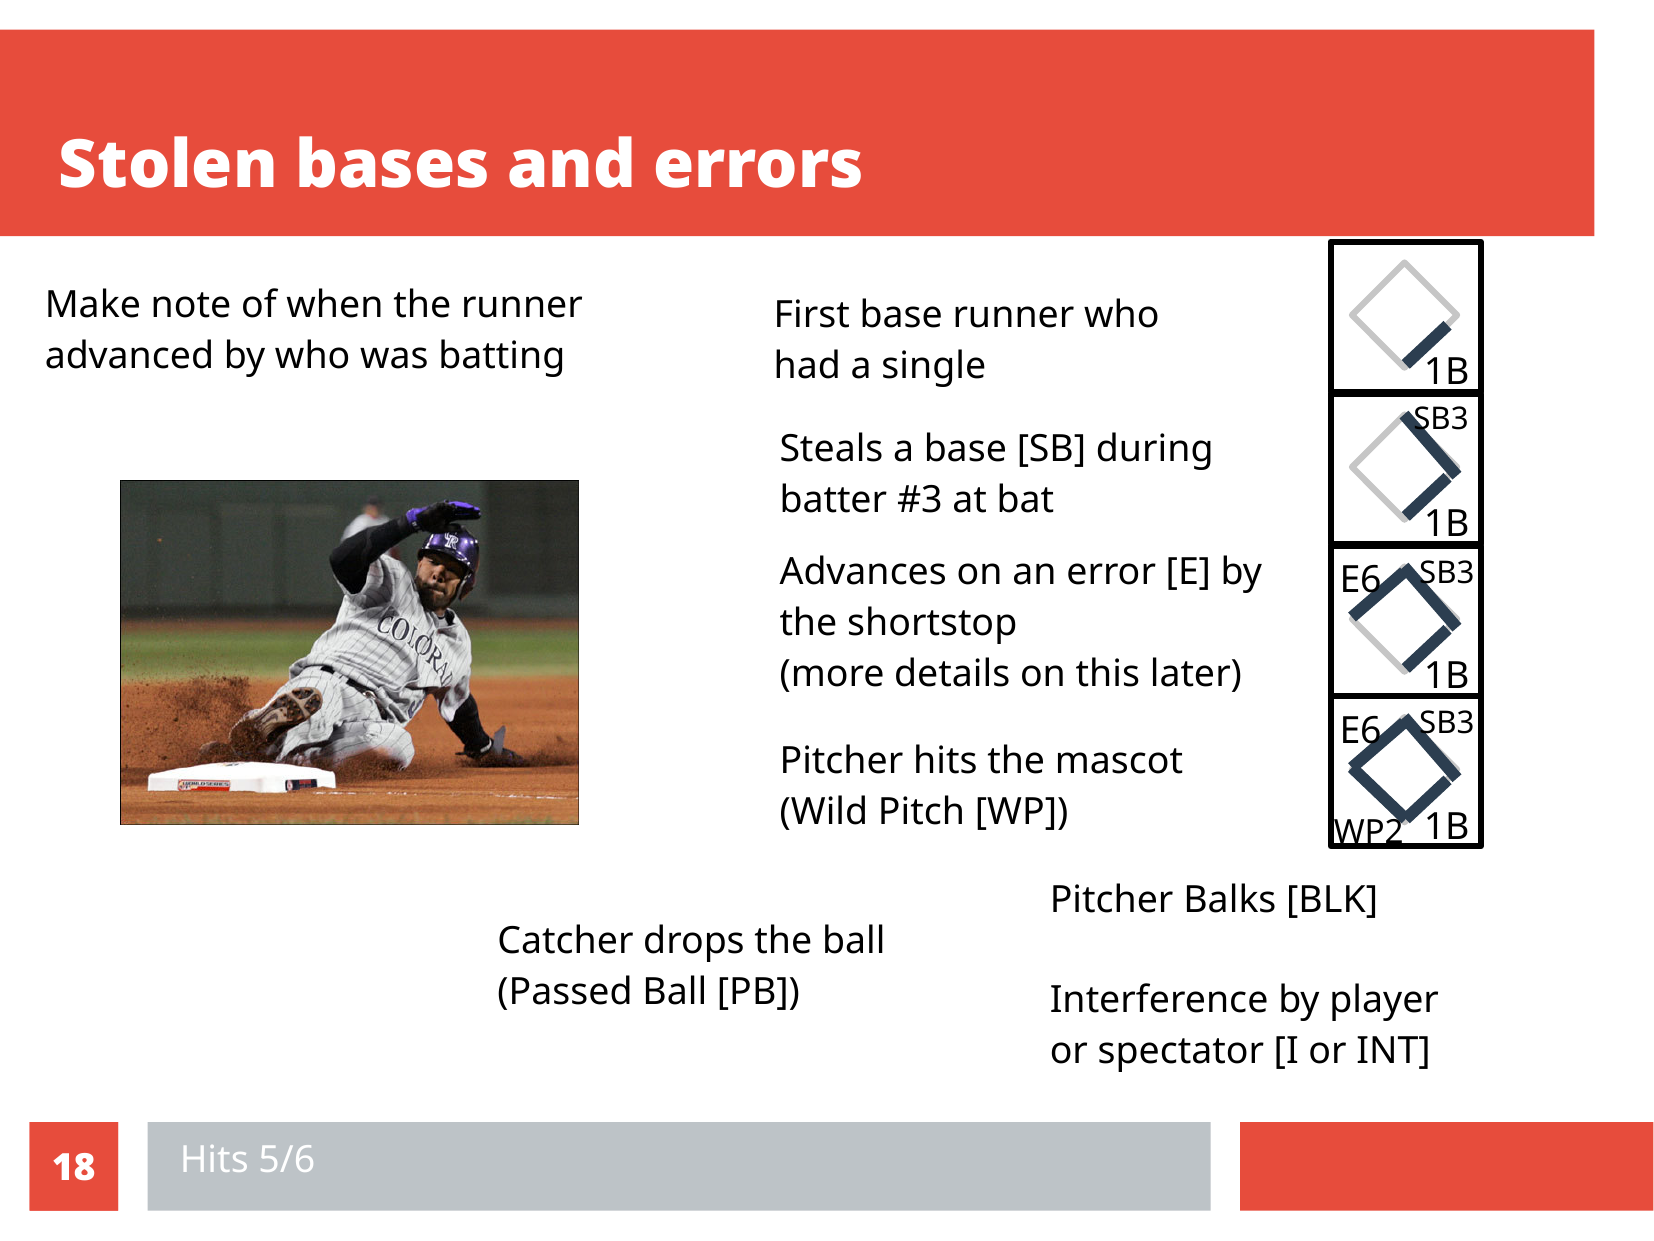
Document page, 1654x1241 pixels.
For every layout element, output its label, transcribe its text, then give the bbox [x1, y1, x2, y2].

text_box E6 [1324, 695, 1404, 798]
text_box Pitcher hits the mascot (Wild Pitch [WP]) [764, 725, 1230, 828]
text_box Steals a base [SB] during batter #3 at bat [764, 414, 1293, 536]
text_box Hits 5/6 [165, 1125, 736, 1184]
text_box Advances on an error [E] by the shortstop (more details on this later) [764, 536, 1308, 726]
text_box 1B [1408, 792, 1499, 851]
title Stolen bases and errors [59, 59, 1595, 207]
text_box Catcher drops the ball (Passed Ball [PB]) [482, 906, 948, 1009]
text_box SB3 [1404, 542, 1525, 594]
text_box 1B [1408, 337, 1499, 388]
text_box SB3 [1398, 388, 1519, 440]
text_box SB3 [1404, 693, 1525, 745]
text_box E6 [1324, 545, 1404, 648]
text_box First base runner who had a single [758, 280, 1224, 383]
picture [120, 480, 579, 826]
text_box 1B [1408, 489, 1499, 542]
text_box 1B [1408, 641, 1499, 693]
text_box Interference by player or spectator [I or INT] [1035, 965, 1501, 1111]
text_box Make note of when the runner advanced by who was batting [30, 270, 691, 372]
text_box WP2 [1318, 800, 1441, 864]
text_box Pitcher Balks [BLK] [1035, 864, 1501, 965]
